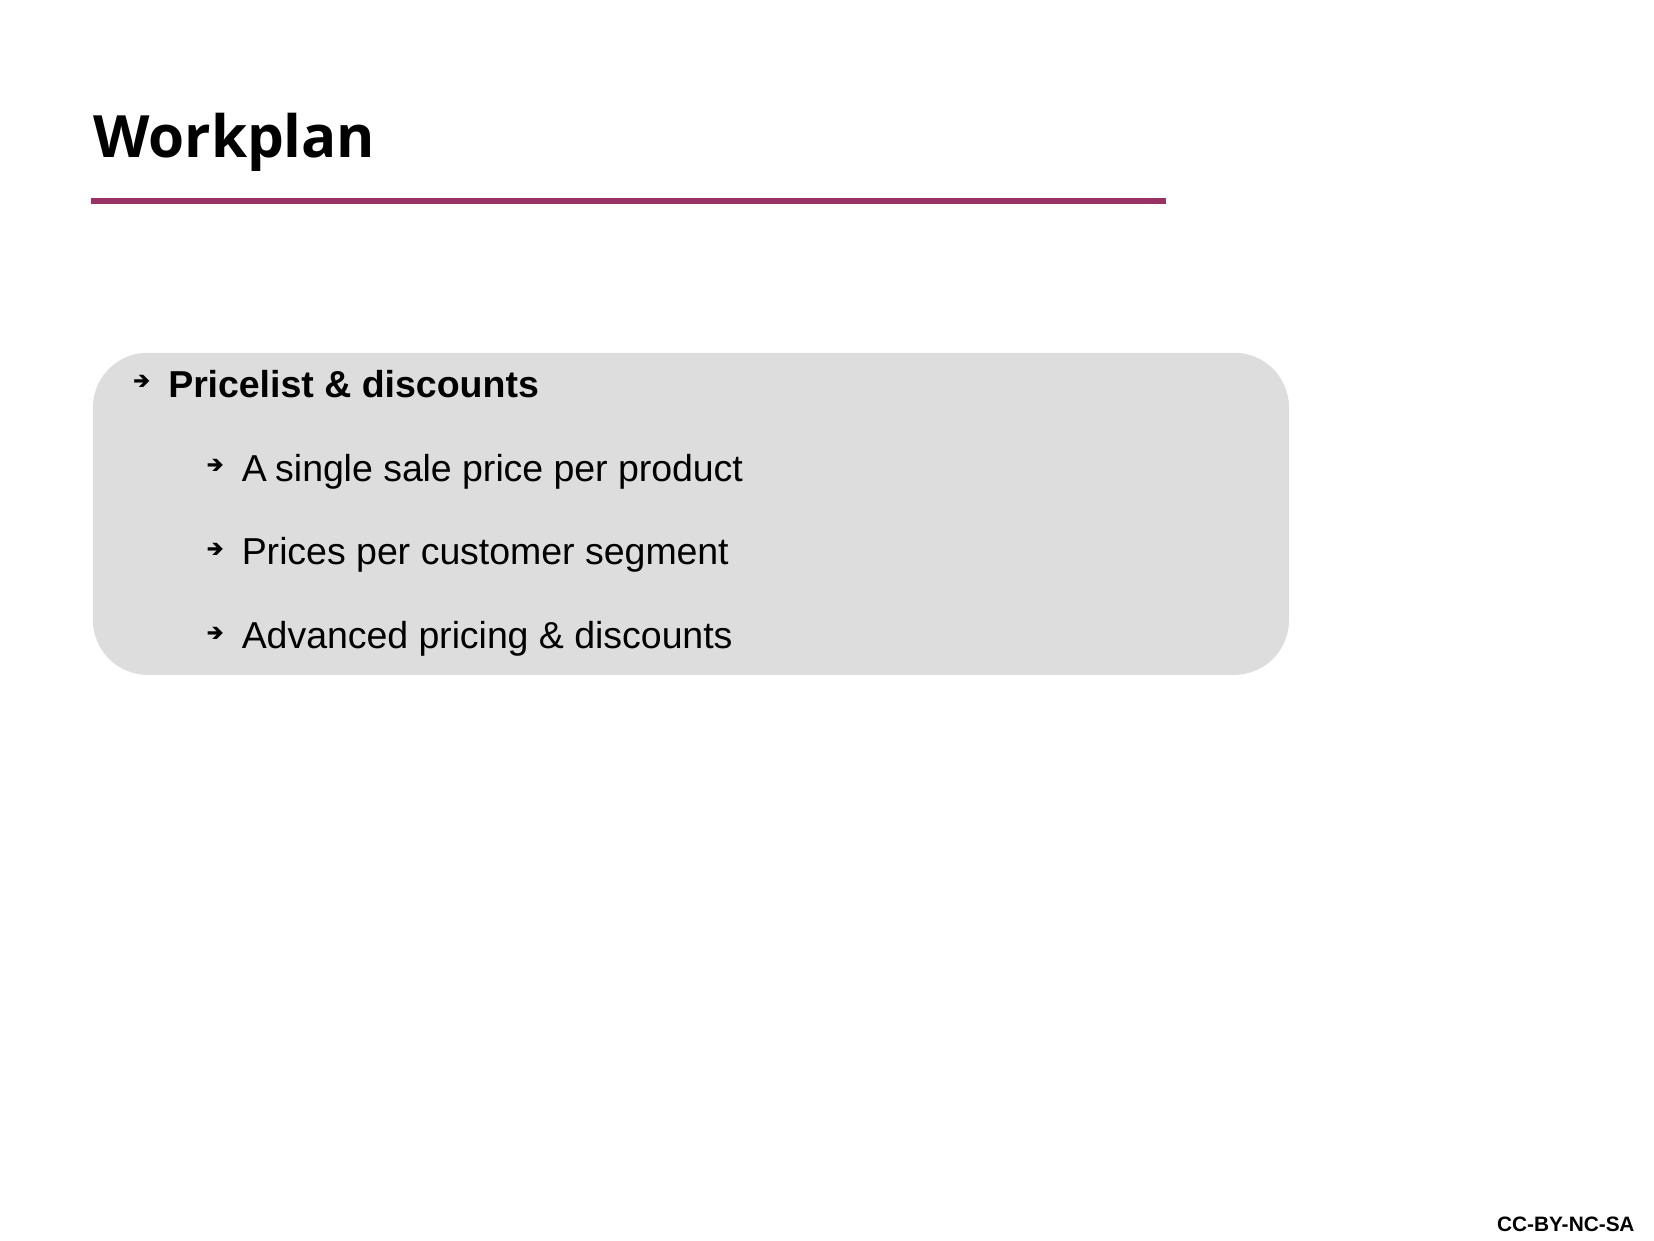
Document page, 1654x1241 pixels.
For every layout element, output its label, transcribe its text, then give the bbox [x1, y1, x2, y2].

text_box Pricelist & discounts A single sale price per product Prices per customer segment Advanced pricing & discounts [118, 271, 1441, 1085]
title Workplan [93, 31, 1570, 239]
text_box [94, 363, 118, 665]
text_box CC-BY-NC-SA [1482, 1204, 1654, 1241]
